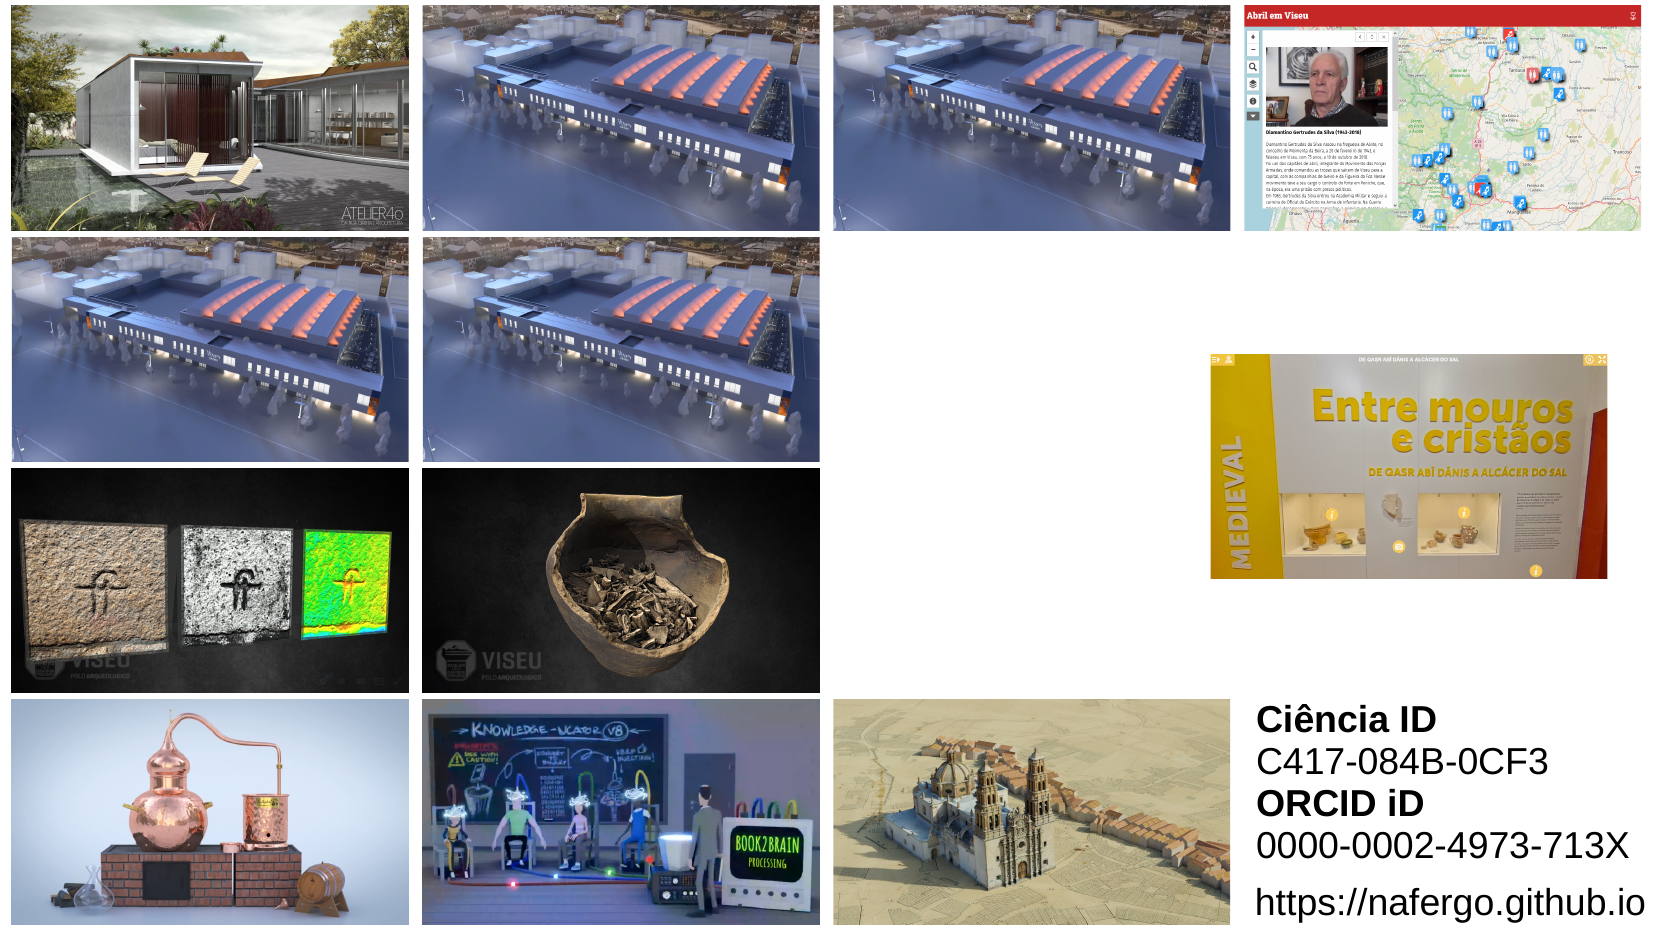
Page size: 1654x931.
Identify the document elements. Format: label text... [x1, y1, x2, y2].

picture [833, 699, 1231, 925]
picture [422, 468, 820, 693]
picture [422, 5, 820, 231]
picture [11, 237, 409, 462]
picture [11, 468, 409, 693]
picture [1210, 354, 1608, 579]
picture [422, 699, 820, 925]
picture [833, 5, 1231, 231]
picture [11, 5, 409, 231]
picture [1244, 5, 1642, 231]
text_box https://nafergo.github.io [1240, 874, 1654, 931]
text_box Ciência ID C417-084B-0CF3 ORCID iD 0000-0002-4973-713X [1241, 691, 1654, 874]
picture [11, 699, 409, 925]
picture [422, 237, 820, 462]
